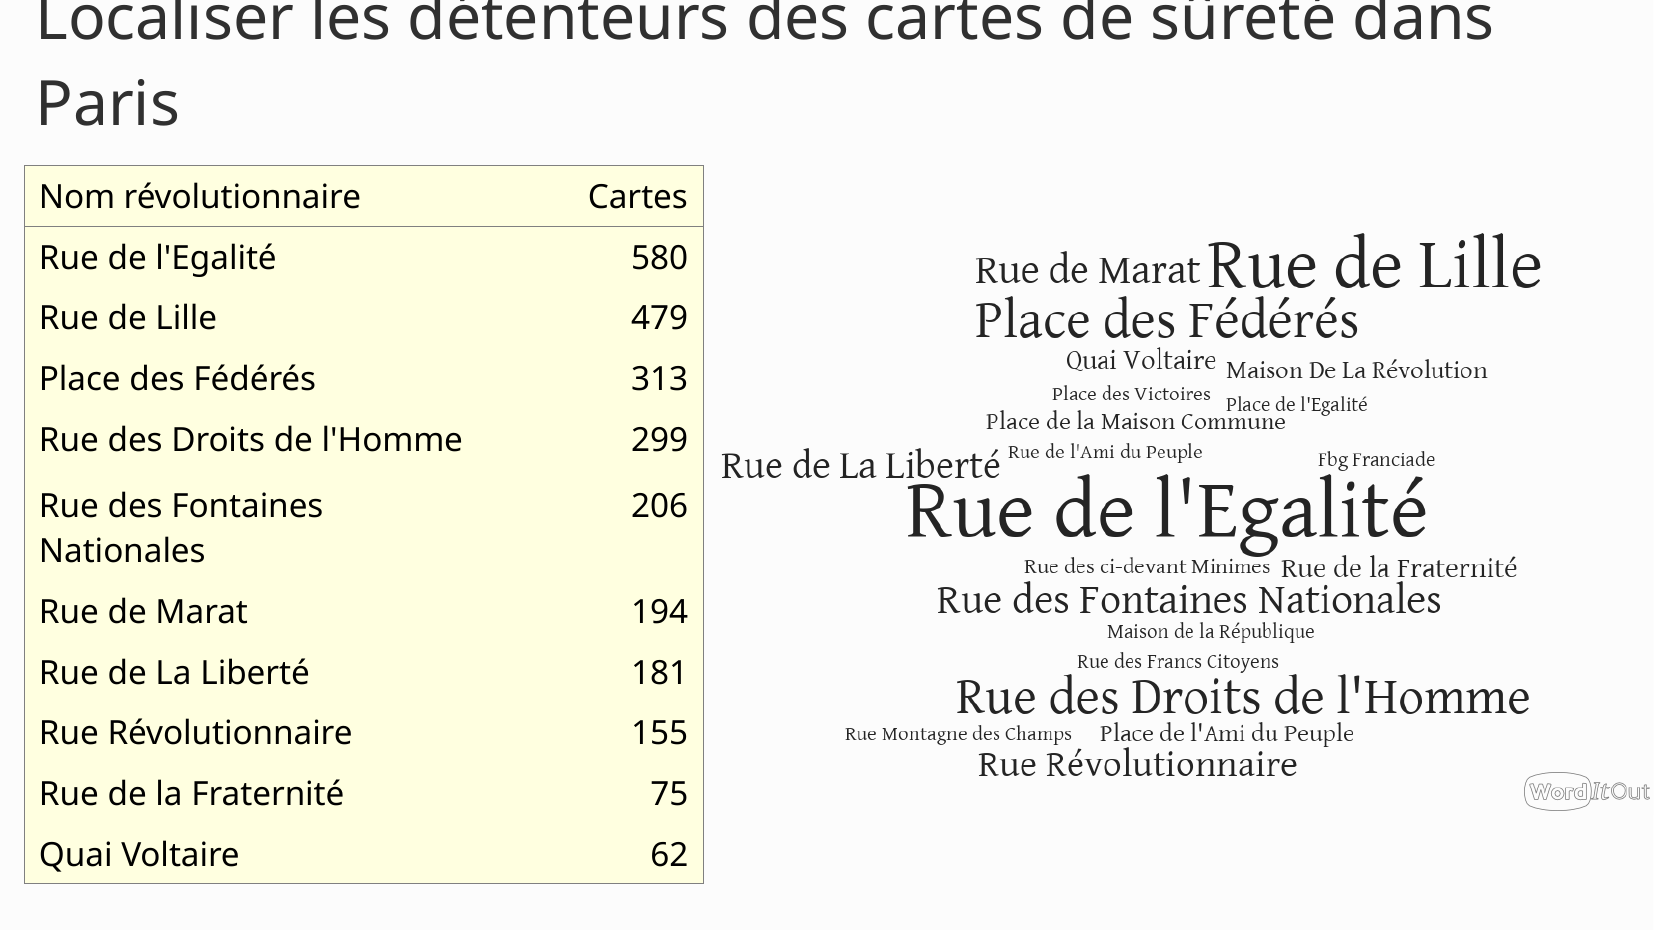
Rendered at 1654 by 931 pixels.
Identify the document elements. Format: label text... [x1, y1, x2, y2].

table_cell 155 [501, 702, 703, 762]
table_cell 181 [501, 641, 703, 702]
table_cell Rue de Marat [25, 580, 501, 641]
table_cell 62 [501, 823, 703, 883]
table_cell 299 [501, 408, 703, 474]
table_cell 313 [501, 347, 703, 408]
table_cell Rue des Fontaines Nationales [25, 474, 501, 580]
table_cell Rue de Lille [25, 287, 501, 347]
table_cell 479 [501, 287, 703, 347]
table_header Cartes [501, 166, 703, 226]
table_cell Rue de l'Egalité [25, 227, 501, 287]
table_cell 75 [501, 762, 703, 823]
picture [704, 203, 1654, 815]
title Localiser les détenteurs des cartes de sûreté dans Paris [35, 10, 1619, 107]
table_cell Rue des Droits de l'Homme [25, 408, 501, 474]
table_cell 580 [501, 227, 703, 287]
table_cell Rue de La Liberté [25, 641, 501, 702]
table_cell Place des Fédérés [25, 347, 501, 408]
table_cell 194 [501, 580, 703, 641]
table_cell 206 [501, 474, 703, 580]
table_cell Rue de la Fraternité [25, 762, 501, 823]
table_cell Rue Révolutionnaire [25, 702, 501, 762]
table_cell Quai Voltaire [25, 823, 501, 883]
table_header Nom révolutionnaire [25, 166, 501, 226]
